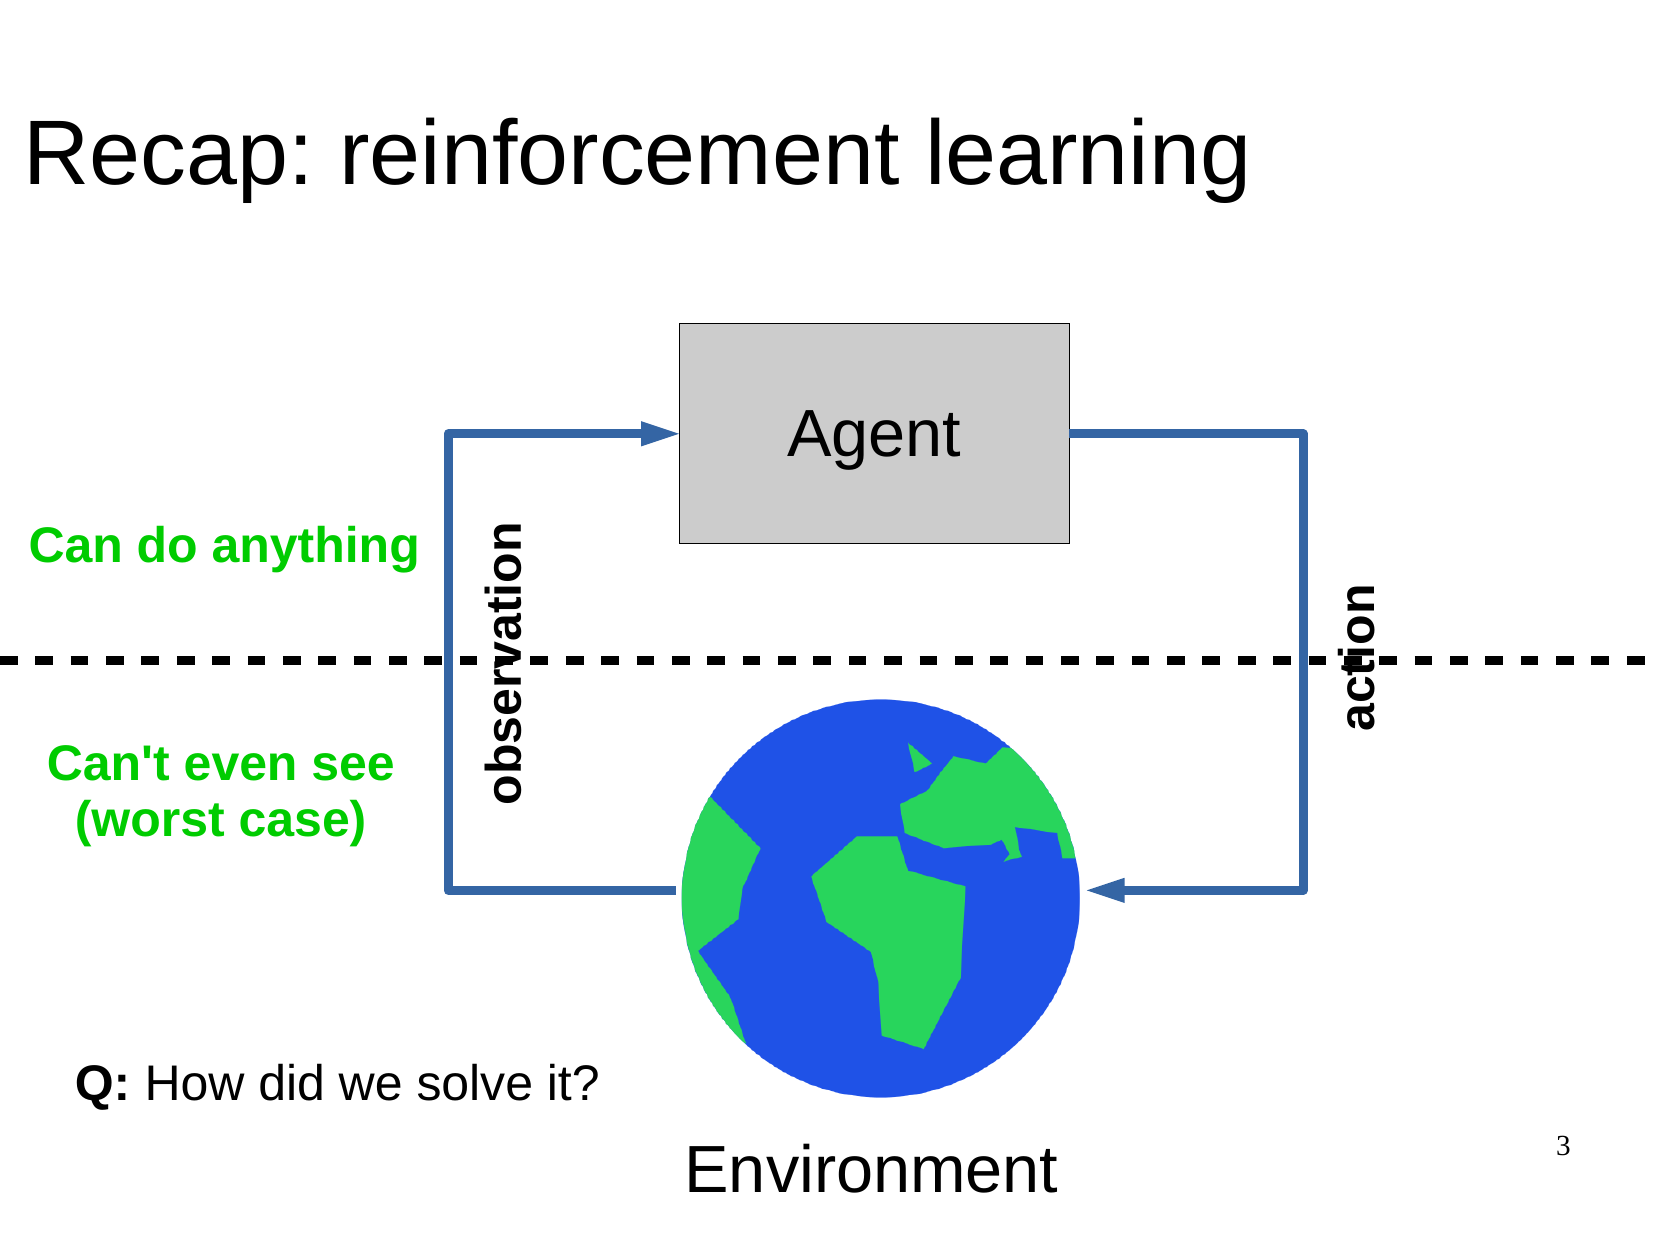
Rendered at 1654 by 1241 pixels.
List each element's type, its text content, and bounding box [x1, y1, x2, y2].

text_box action [1321, 569, 1393, 747]
picture [555, 654, 1206, 1142]
text_box Q: How did we solve it? [60, 1047, 615, 1119]
text_box observation [468, 581, 540, 821]
text_box Can do anything [13, 509, 636, 581]
title Recap: reinforcement learning [23, 49, 1512, 257]
text_box Agent [679, 323, 1070, 544]
text_box Environment [600, 1124, 1143, 1214]
text_box Can't even see (worst case) [0, 728, 522, 856]
